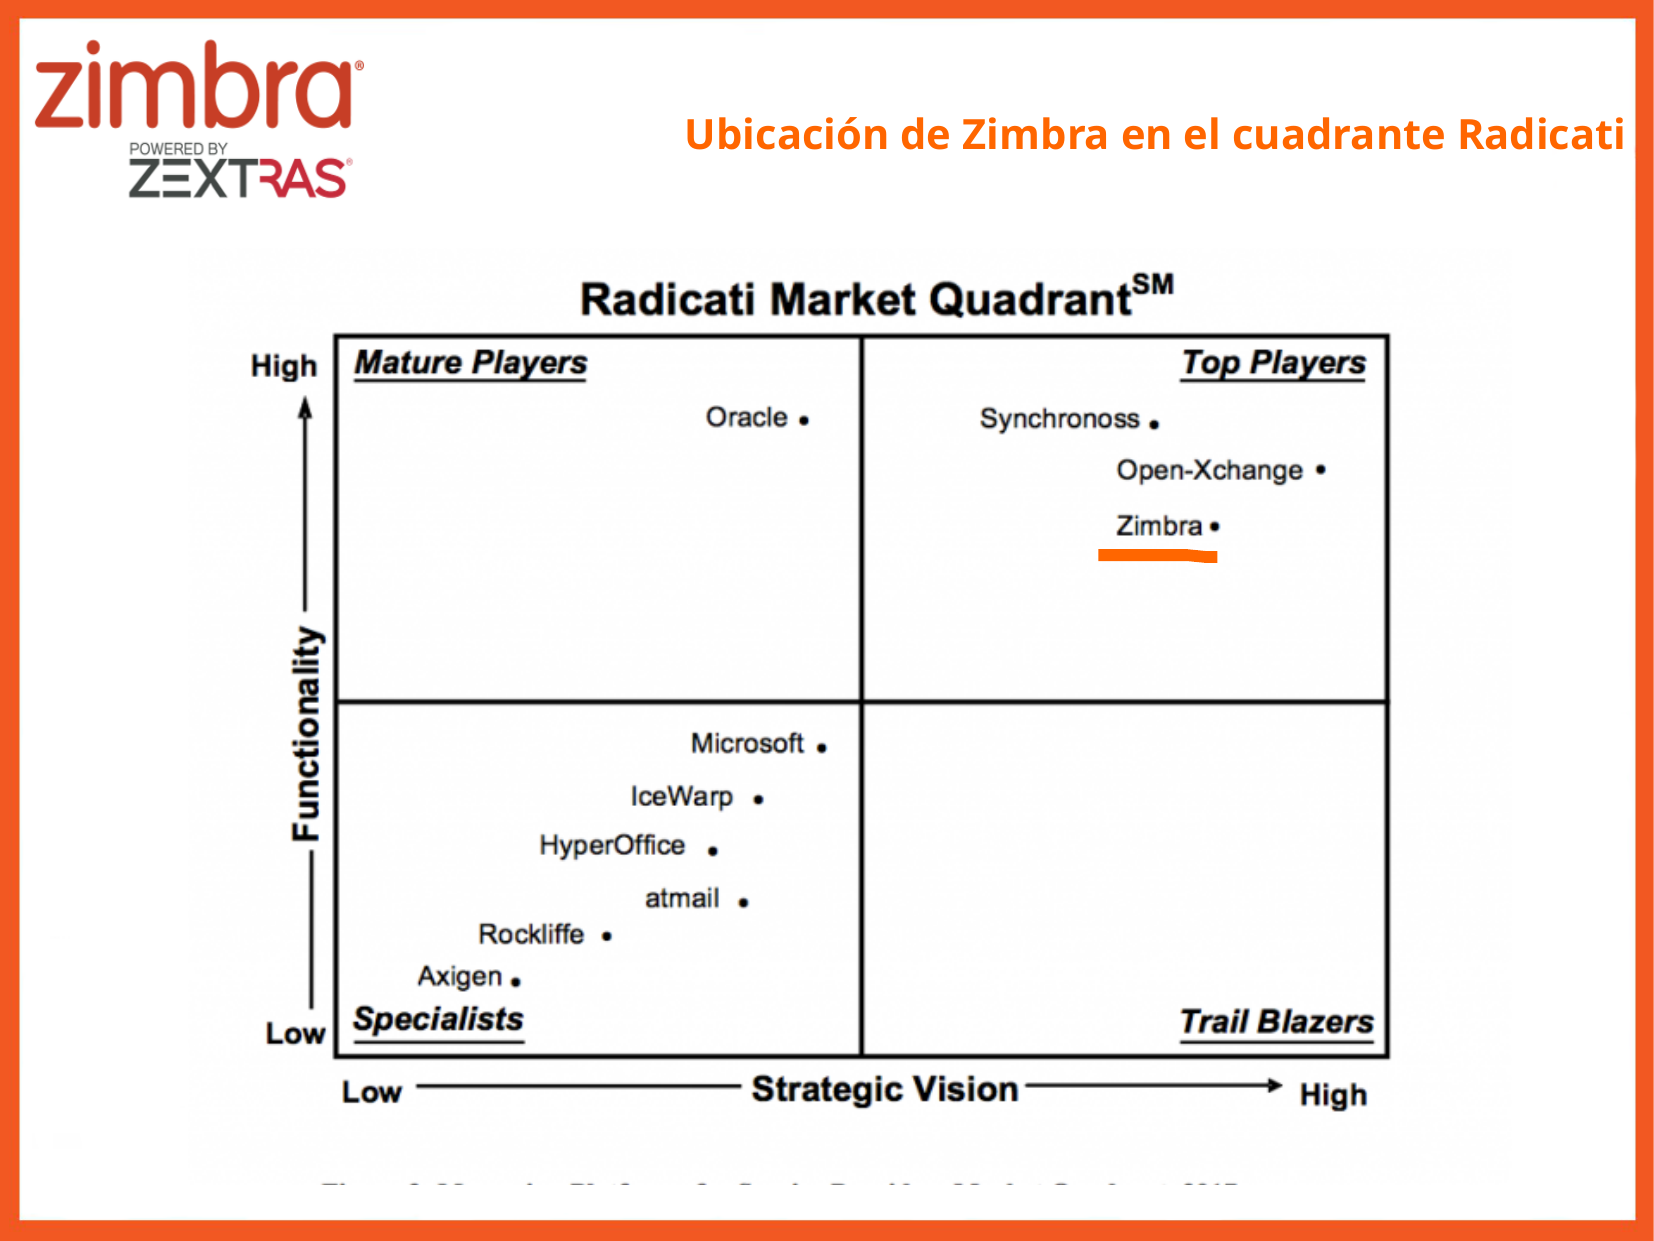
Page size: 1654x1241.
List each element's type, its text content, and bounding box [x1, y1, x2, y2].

text_box Ubicación de Zimbra en el cuadrante Radicati [684, 104, 1626, 154]
picture [0, 0, 1654, 1241]
